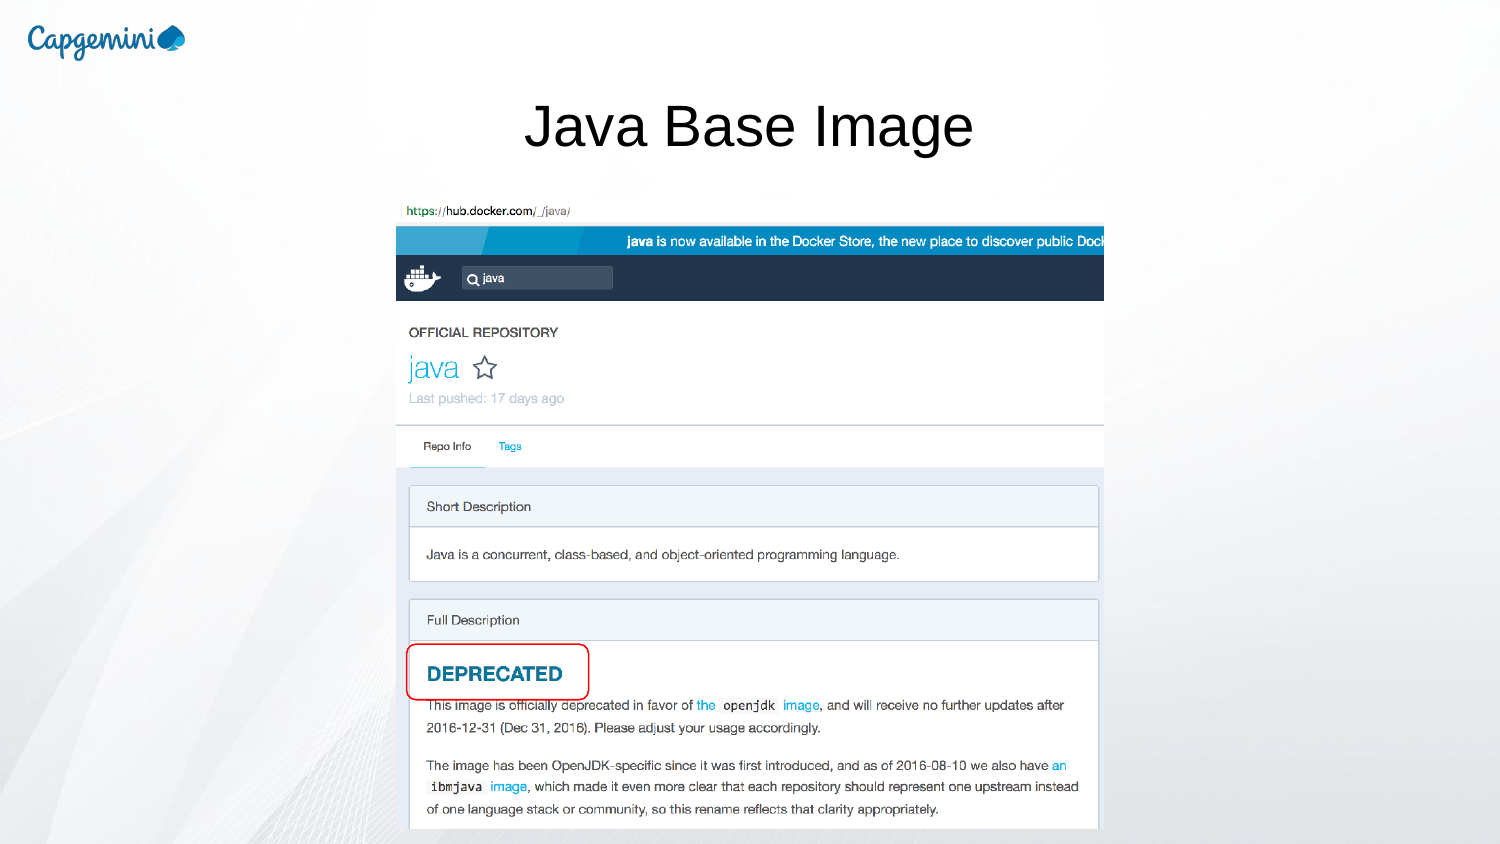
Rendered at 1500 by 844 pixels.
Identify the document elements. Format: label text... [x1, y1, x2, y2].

title Java Base Image [51, 72, 1449, 167]
picture [0, 0, 1500, 844]
